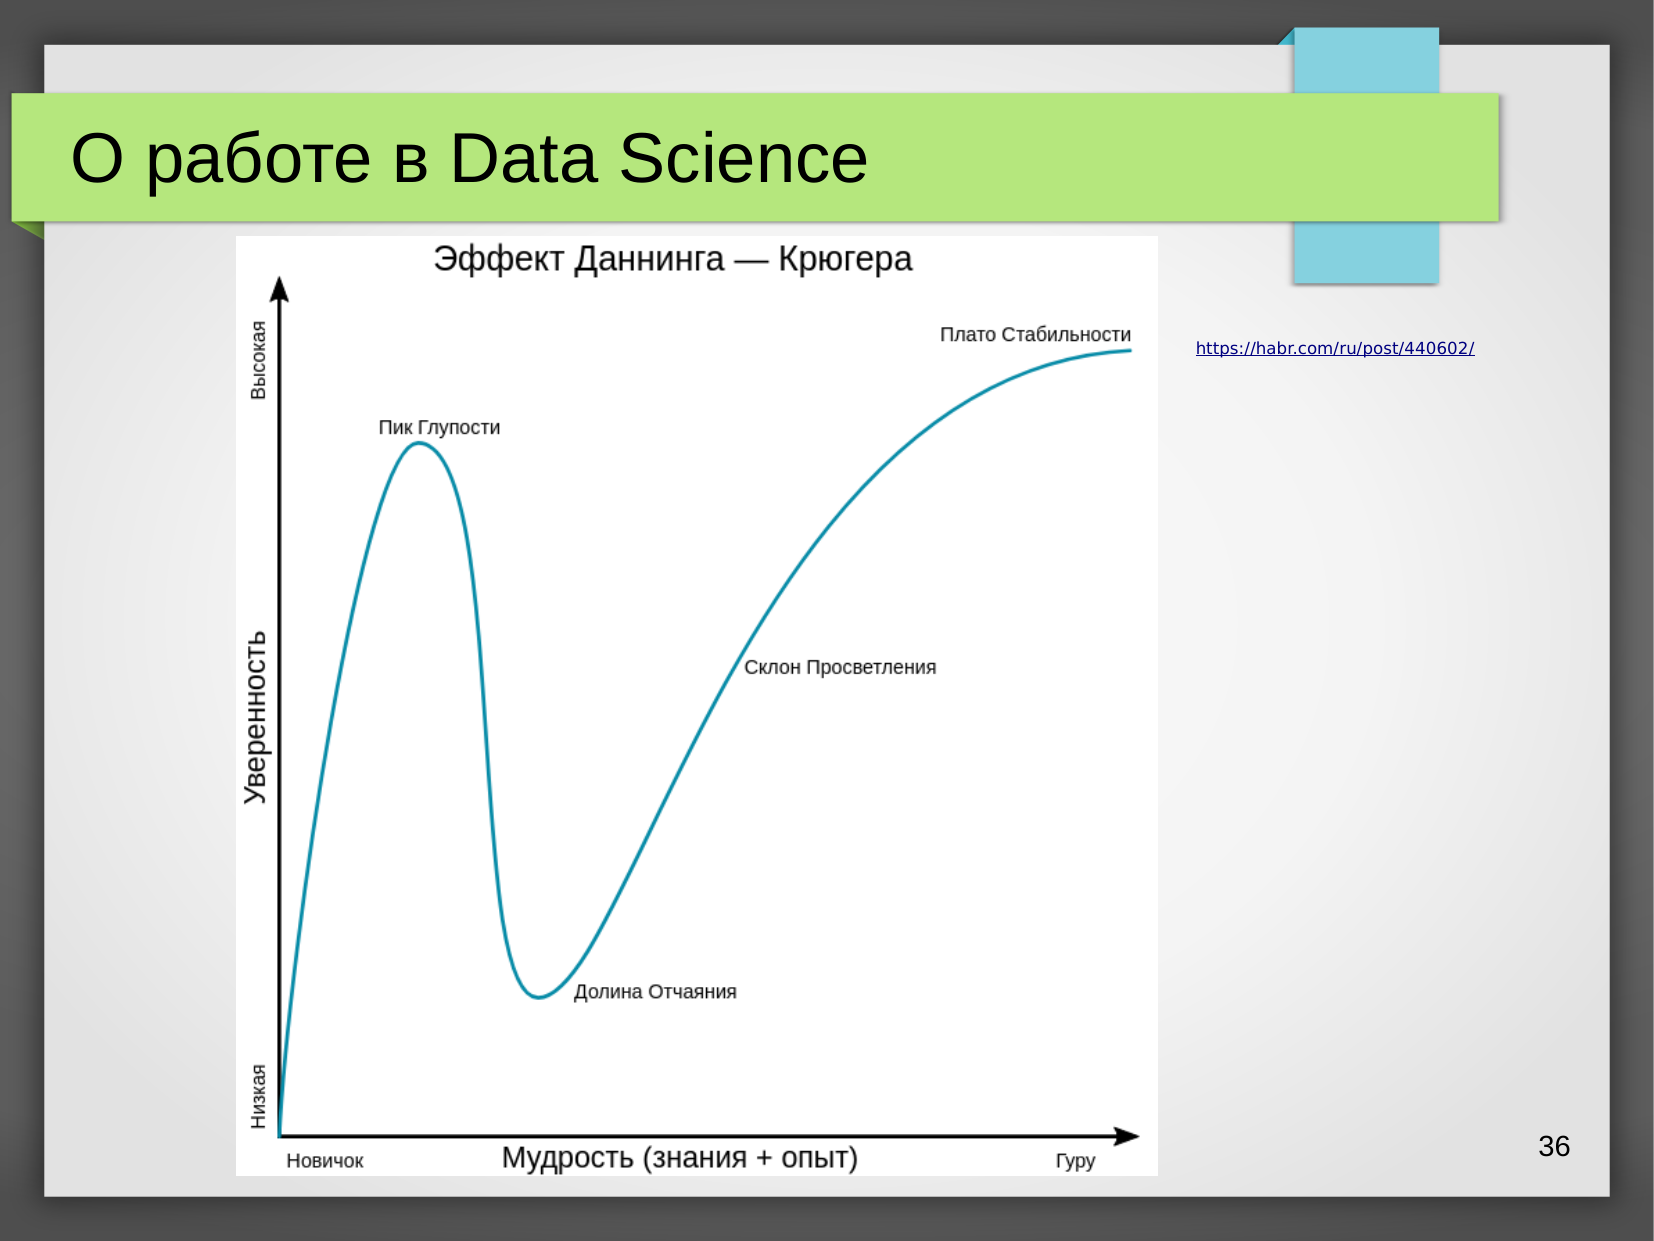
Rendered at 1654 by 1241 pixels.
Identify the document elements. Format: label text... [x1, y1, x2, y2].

title О работе в Data Science [70, 106, 1559, 211]
text_box https://habr.com/ru/post/440602/ [1181, 331, 1633, 390]
picture [0, 0, 1654, 1241]
